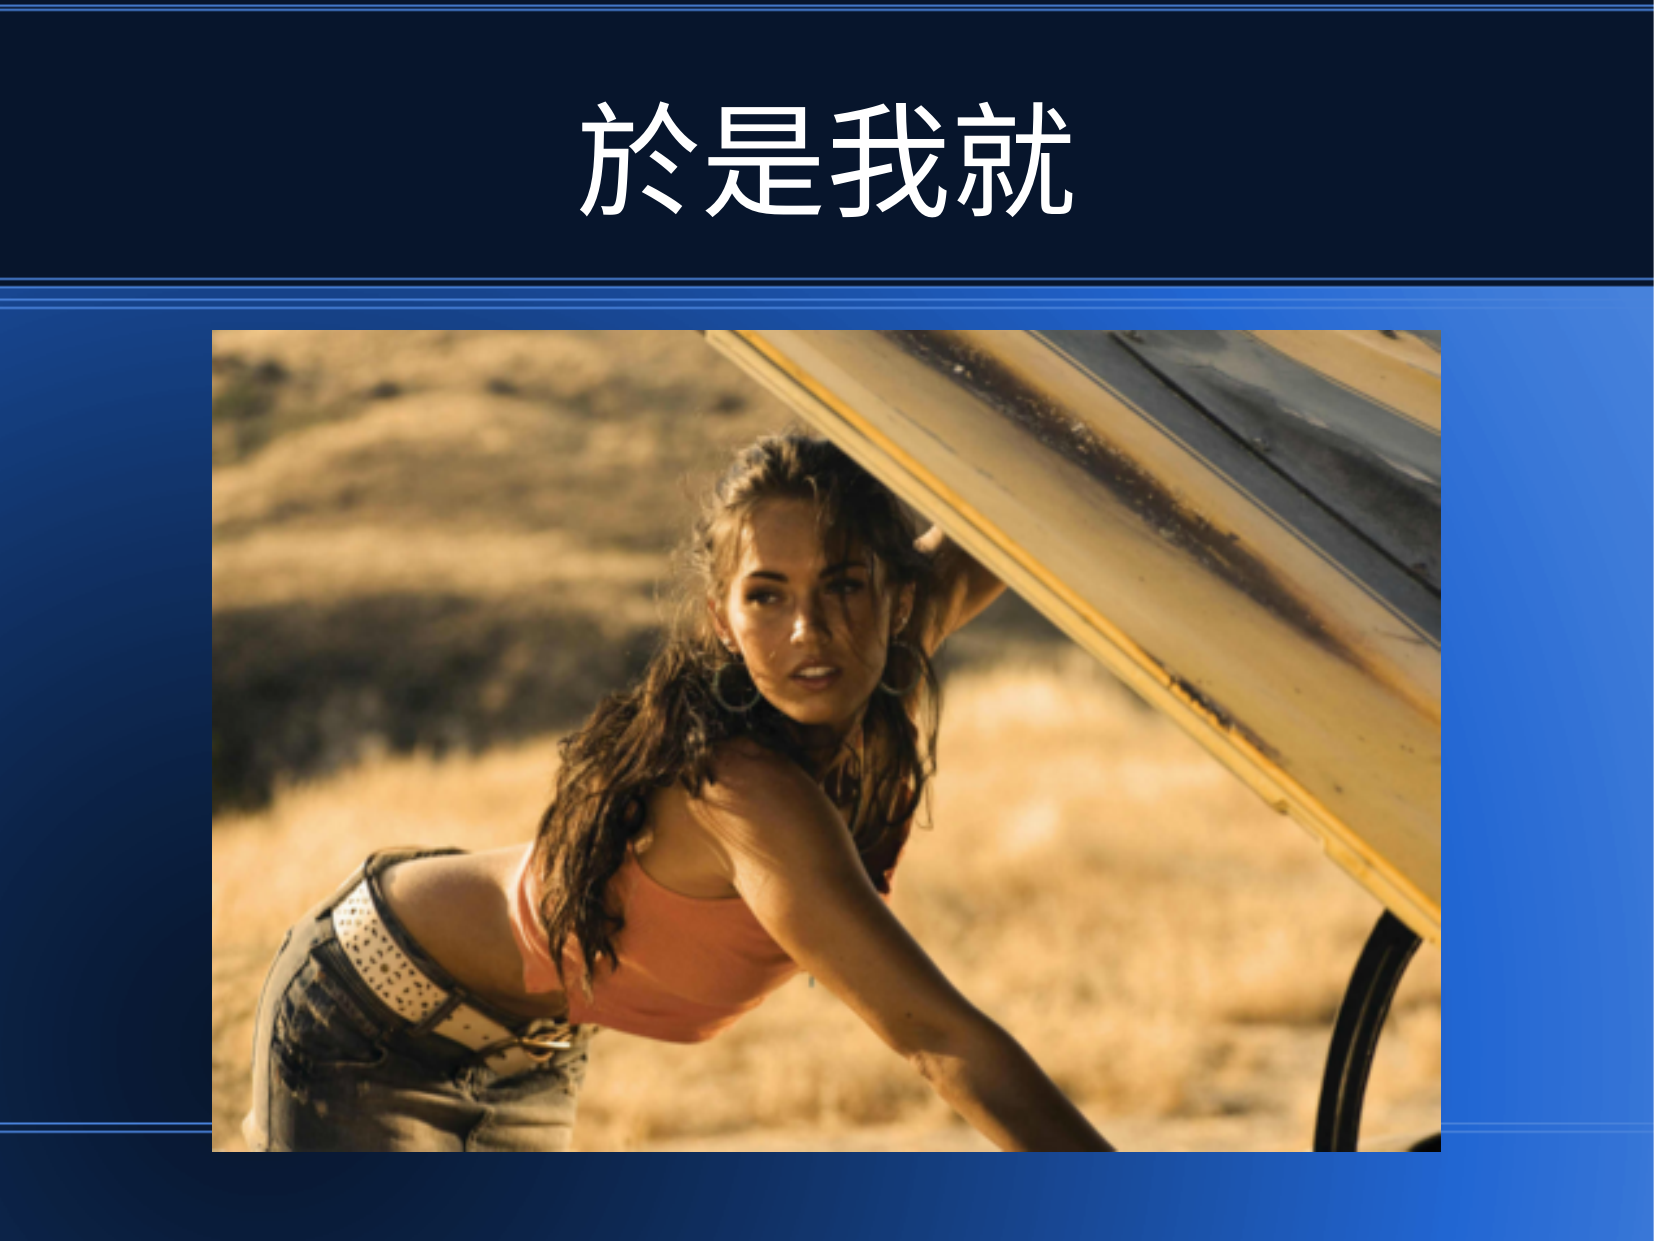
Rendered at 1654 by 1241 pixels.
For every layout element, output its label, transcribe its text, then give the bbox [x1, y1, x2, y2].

picture [0, 0, 1654, 1241]
title 於是我就 [82, 49, 1571, 257]
